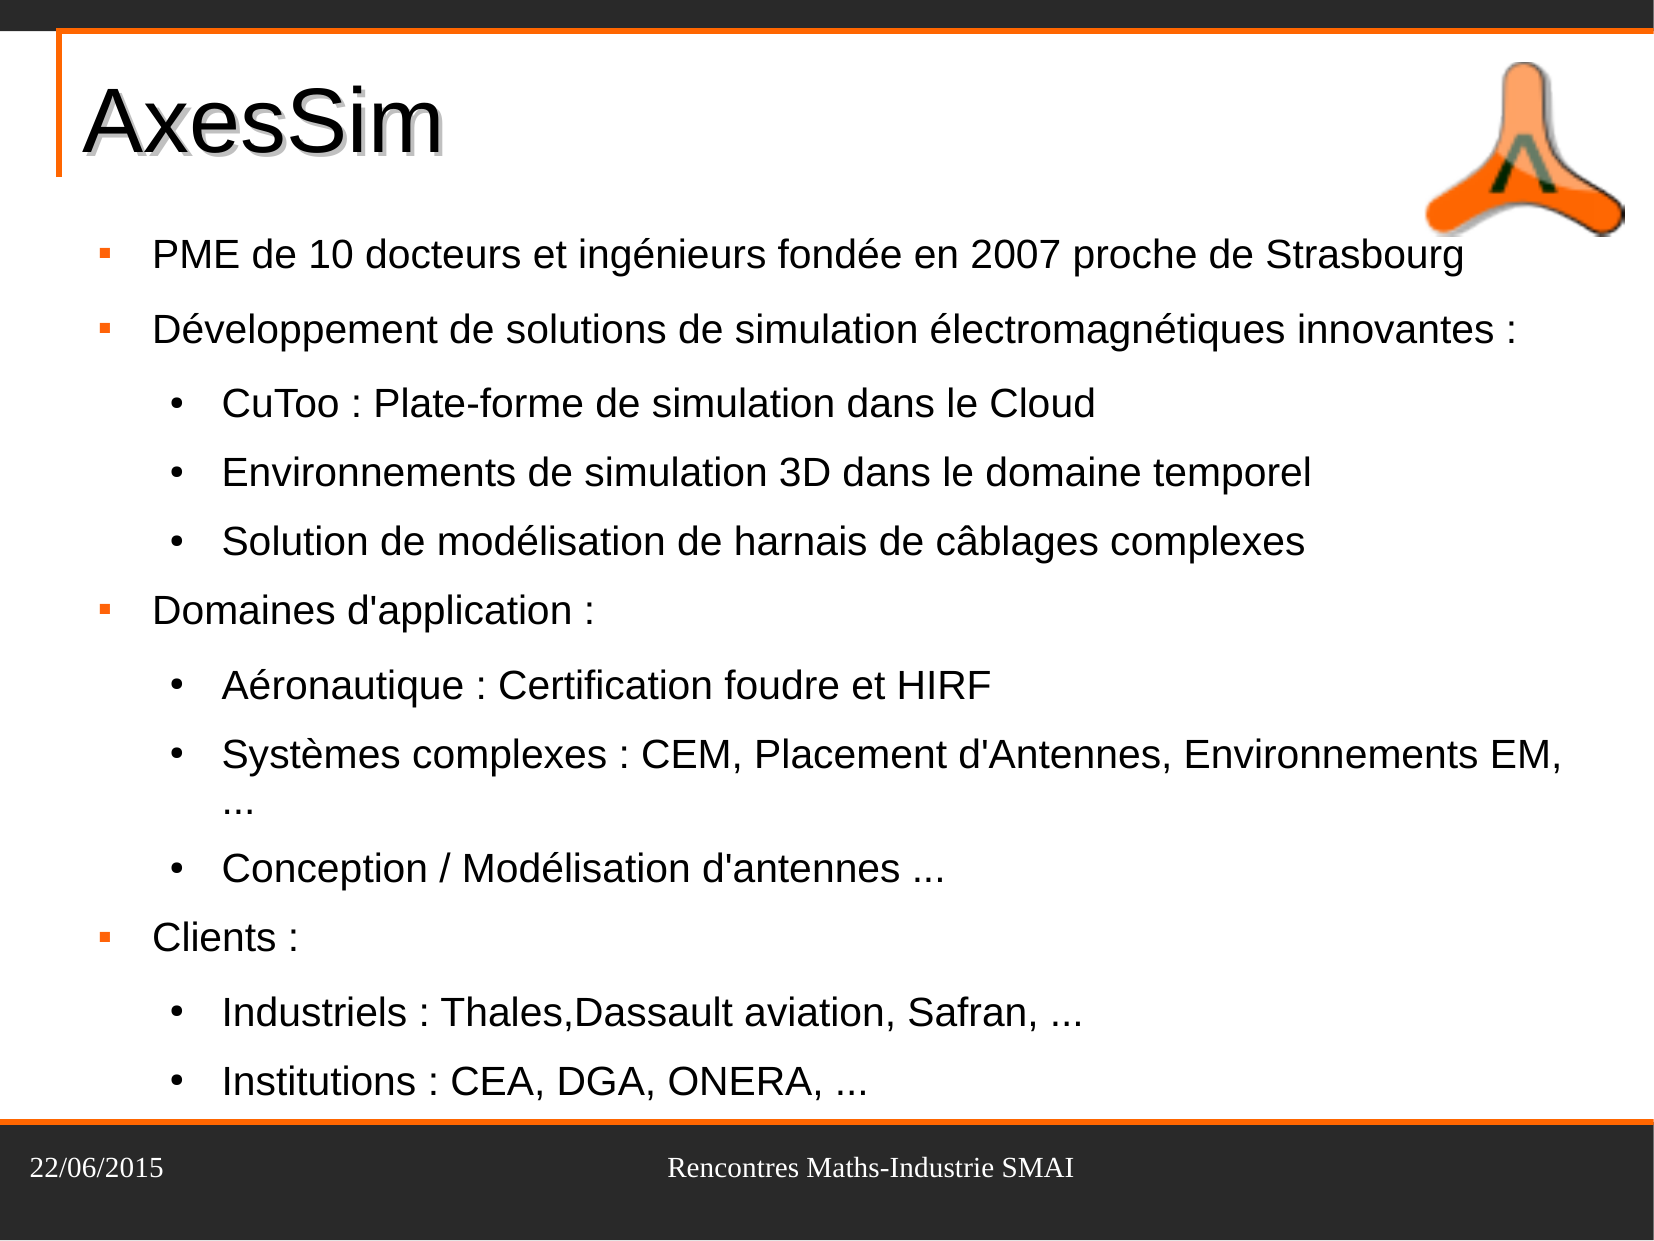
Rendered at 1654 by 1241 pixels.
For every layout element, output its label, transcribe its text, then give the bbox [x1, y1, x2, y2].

title AxesSim [82, 49, 1418, 192]
picture [1424, 62, 1625, 237]
list PME de 10 docteurs et ingénieurs fondée en 2007 proche de Strasbourg Développement de solutions de simulation électromagnétiques innovantes : CuToo : Plate-forme de simulation dans le Cloud Environnements de simulation 3D dans le domaine temporel Solution de modélisation de harnais de câblages complexes Domaines d'application : Aéronautique : Certification foudre et HIRF Systèmes complexes : CEM, Placement d'Antennes, Environnements EM, ... Conception / Modélisation d'antennes ... Clients : Industriels : Thales,Dassault aviation, Safran, ... Institutions : CEA, DGA, ONERA, ... [82, 231, 1571, 1109]
